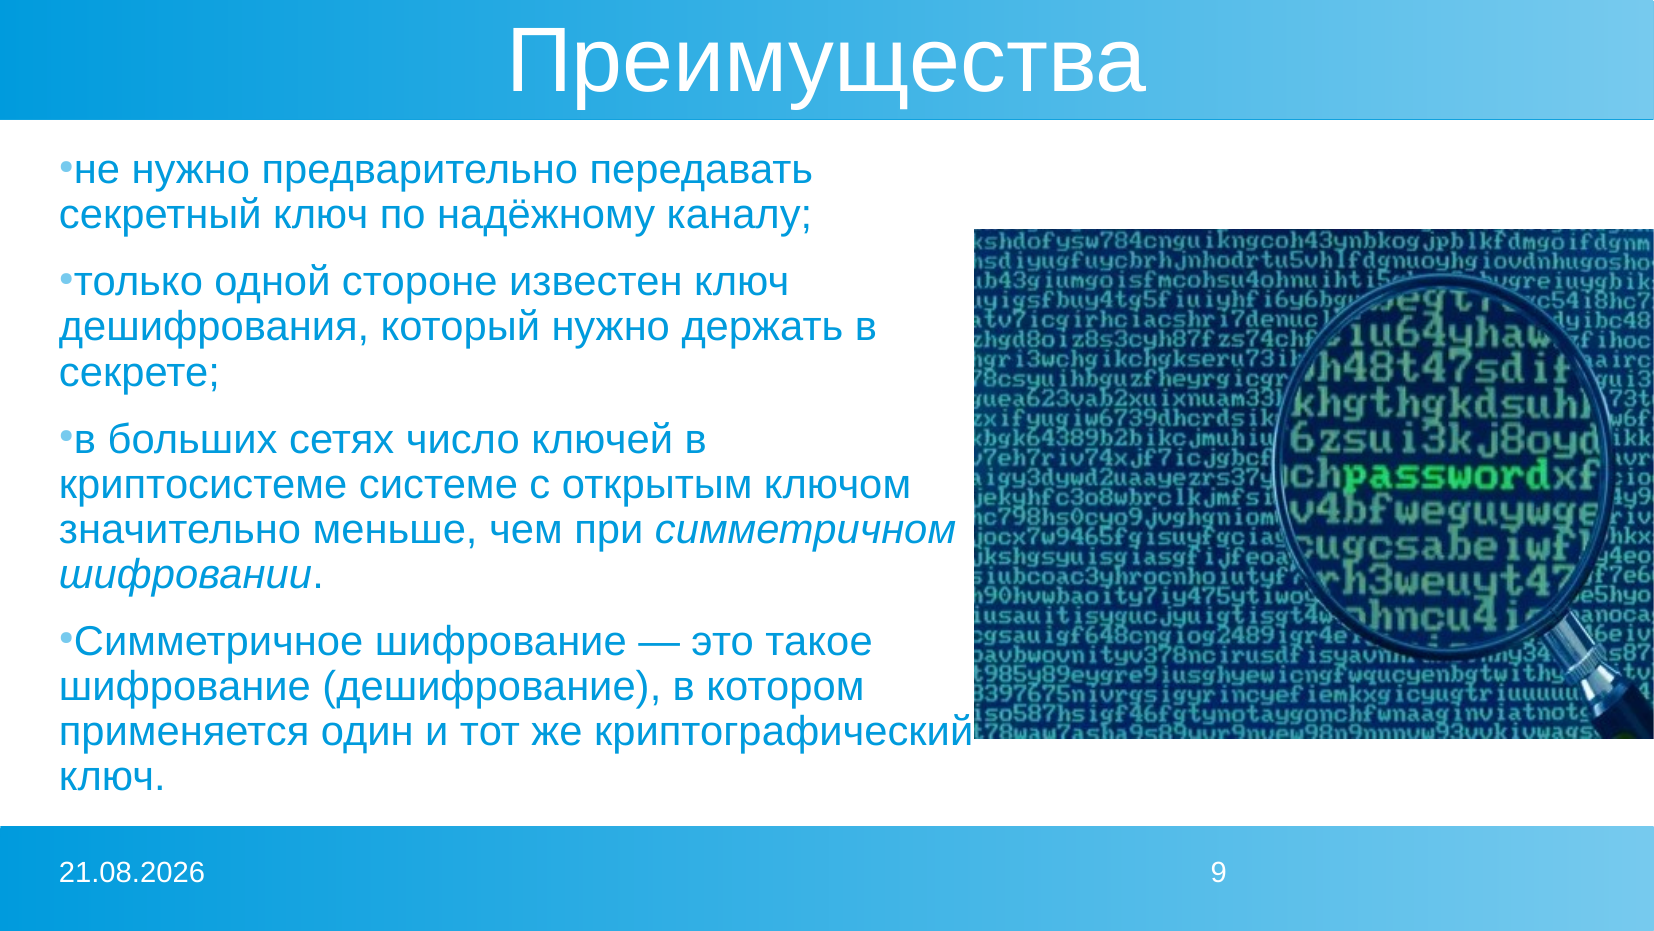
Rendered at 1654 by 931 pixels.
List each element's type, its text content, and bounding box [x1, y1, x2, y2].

text_box [1210, 856, 1595, 916]
text_box 27.11.2025 [59, 856, 443, 916]
picture [974, 414, 981, 426]
title Преимущества [59, 0, 1595, 79]
picture [974, 229, 1654, 739]
picture [974, 351, 982, 367]
list не нужно предварительно передавать секретный ключ по надёжному каналу; только одной стороне известен ключ дешифрования, который нужно держать в секрете; в больших сетях число ключей в криптосистеме системе с открытым ключом значительно меньше, чем при симметричном шифровании. Симметричное шифрование — это такое шифрование (дешифрование), в котором применяется один и тот же криптографический ключ. [59, 147, 975, 836]
